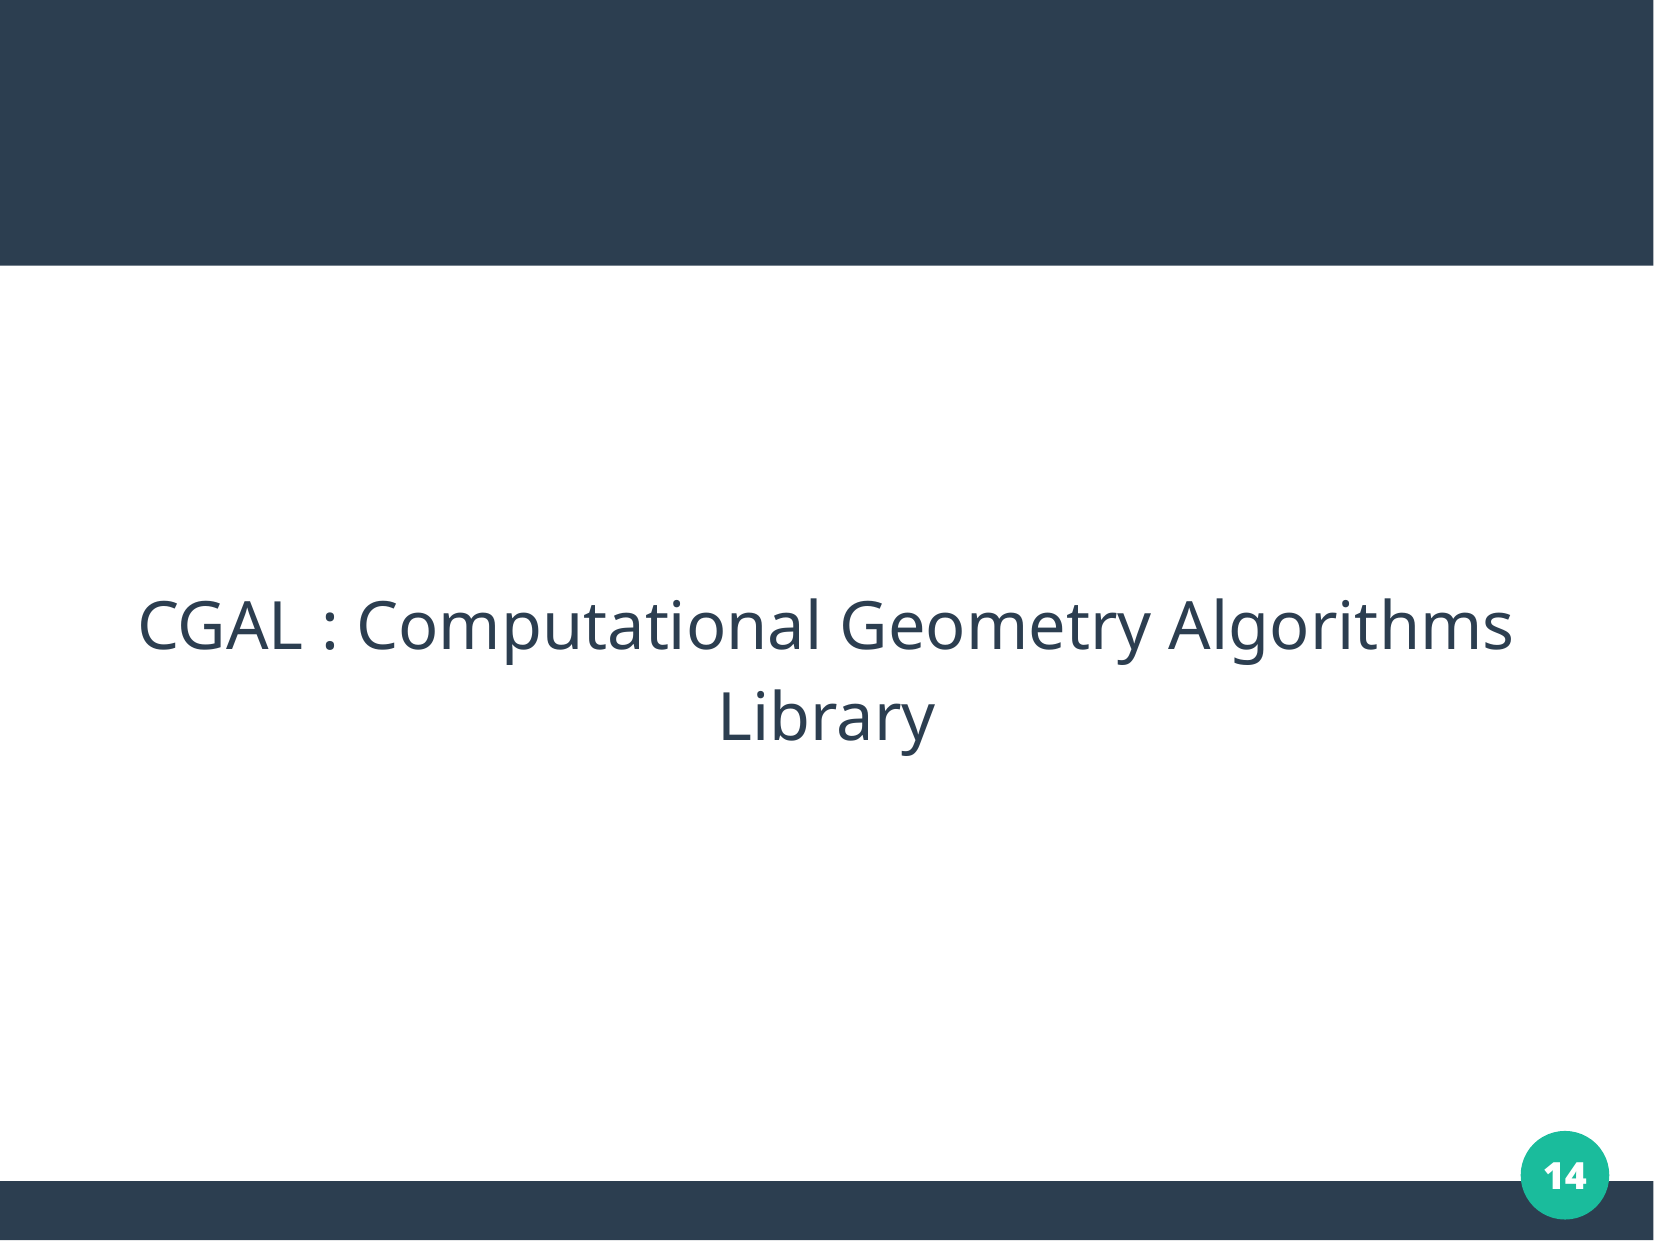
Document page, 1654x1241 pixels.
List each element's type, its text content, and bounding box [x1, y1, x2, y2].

subtitle CGAL : Computational Geometry Algorithms Library [59, 304, 1595, 1034]
